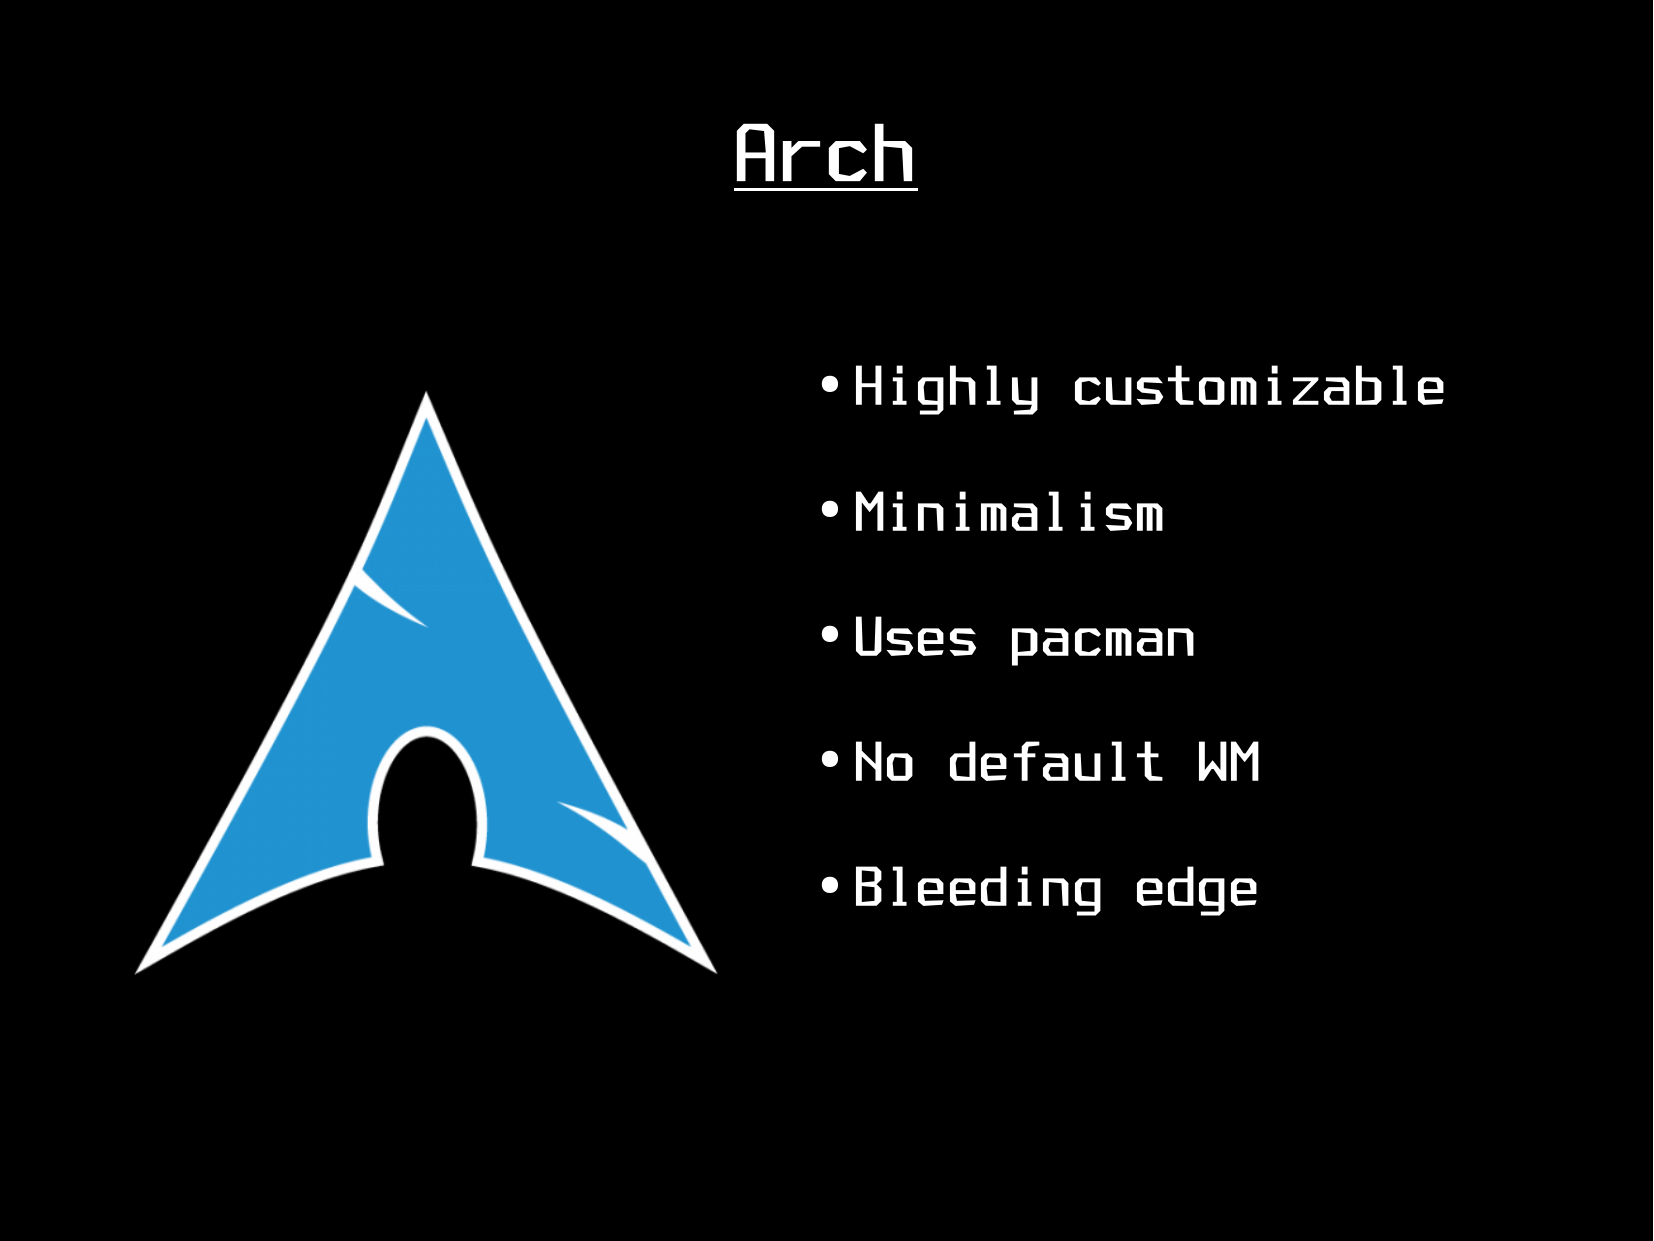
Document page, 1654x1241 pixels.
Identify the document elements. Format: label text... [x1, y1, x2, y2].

title Arch [82, 49, 1571, 257]
text_box Highly customizable Minimalism Uses pacman No default WM Bleeding edge [804, 285, 1516, 881]
picture [45, 305, 805, 1066]
